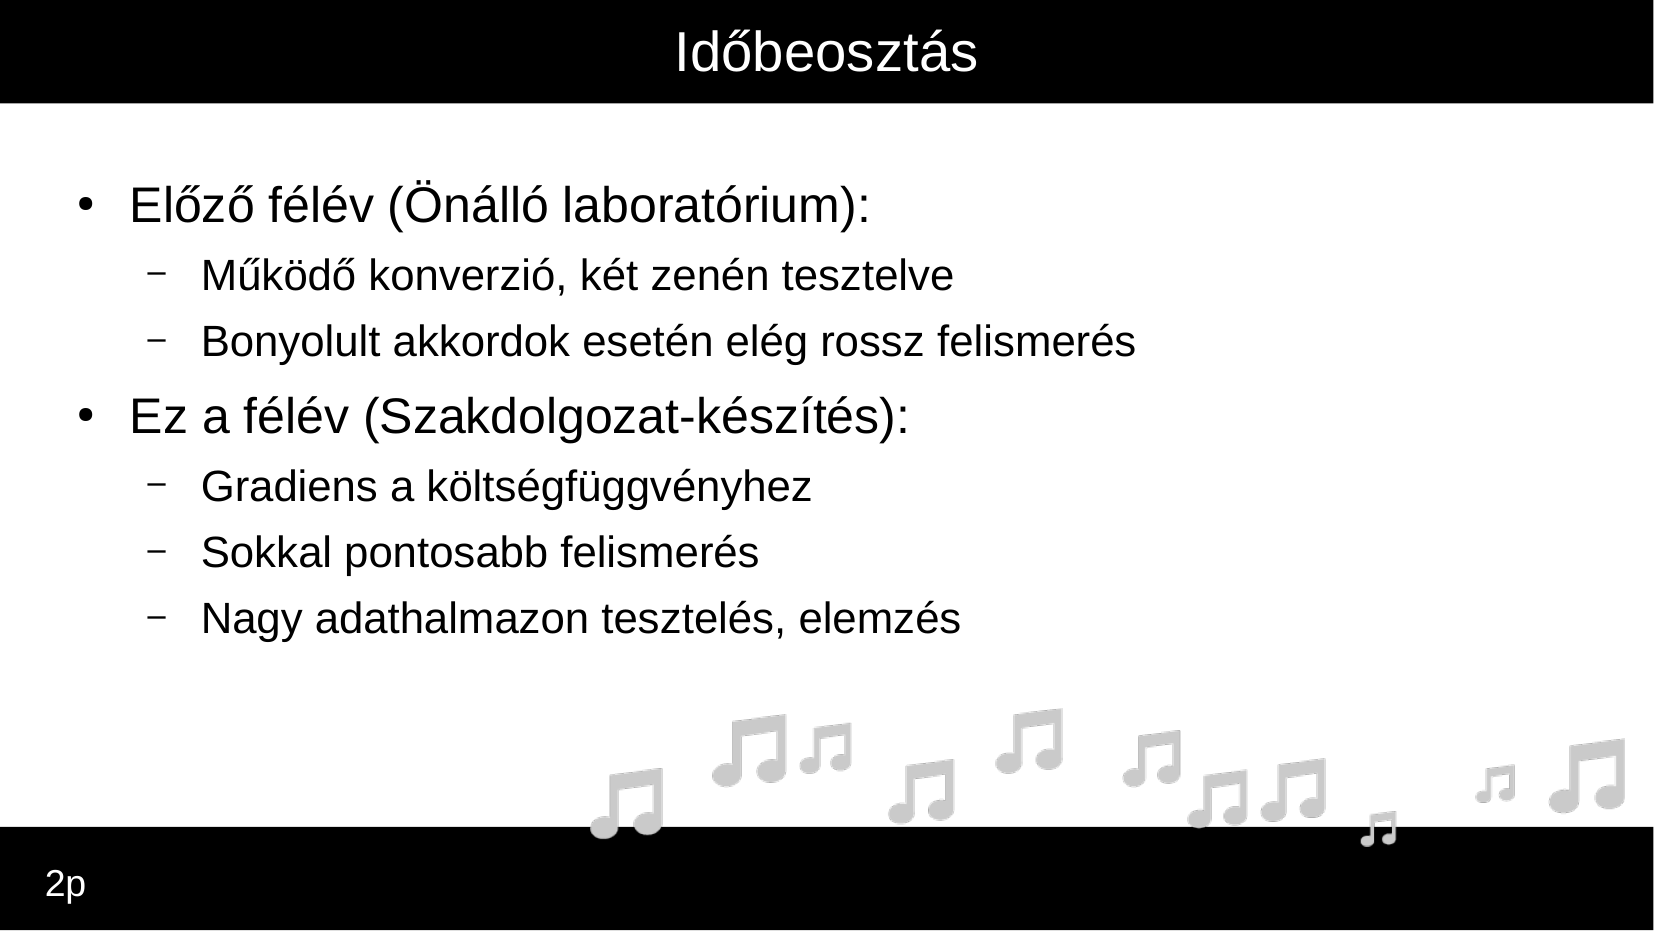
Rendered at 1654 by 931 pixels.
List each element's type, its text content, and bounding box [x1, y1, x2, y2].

text_box 2p [30, 855, 106, 912]
title Időbeosztás [59, 6, 1595, 98]
list Előző félév (Önálló laboratórium): Működő konverzió, két zenén tesztelve Bonyolult akkordok esetén elég rossz felismerés Ez a félév (Szakdolgozat-készítés): Gradiens a költségfüggvényhez Sokkal pontosabb felismerés Nagy adathalmazon tesztelés, elemzés [59, 177, 1595, 768]
